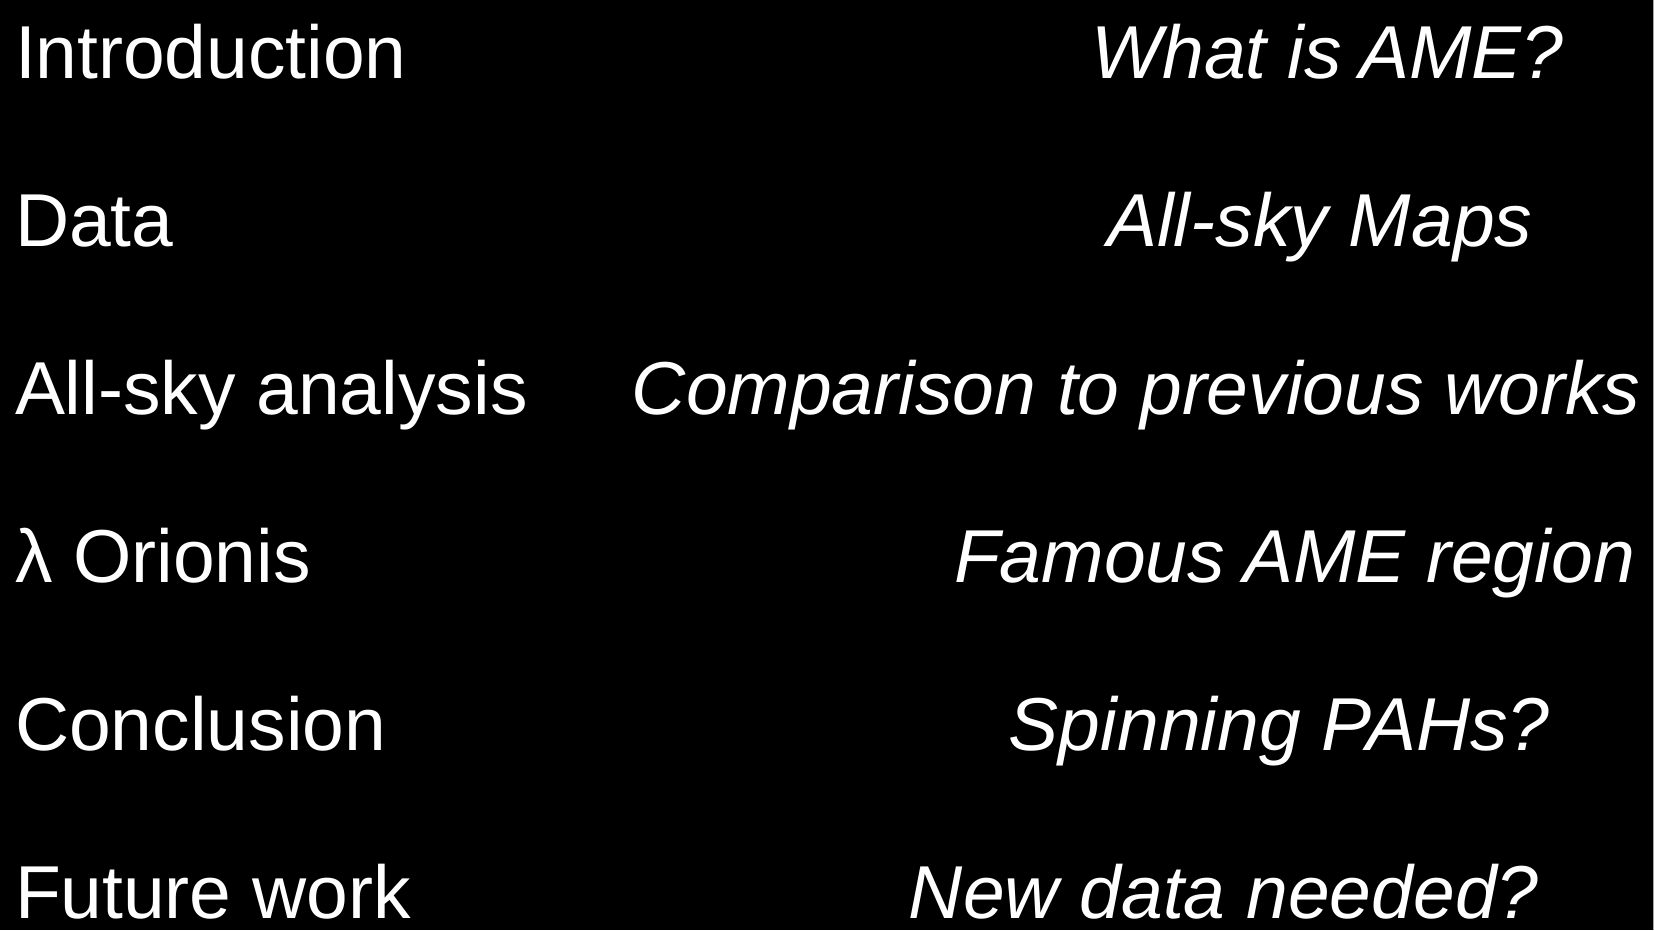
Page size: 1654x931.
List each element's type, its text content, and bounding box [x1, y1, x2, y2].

title Introduction What is AME? Data All-sky Maps All-sky analysis Comparison to previous works λ Orionis Famous AME region Conclusion Spinning PAHs? Future work New data needed? [15, 10, 1651, 931]
